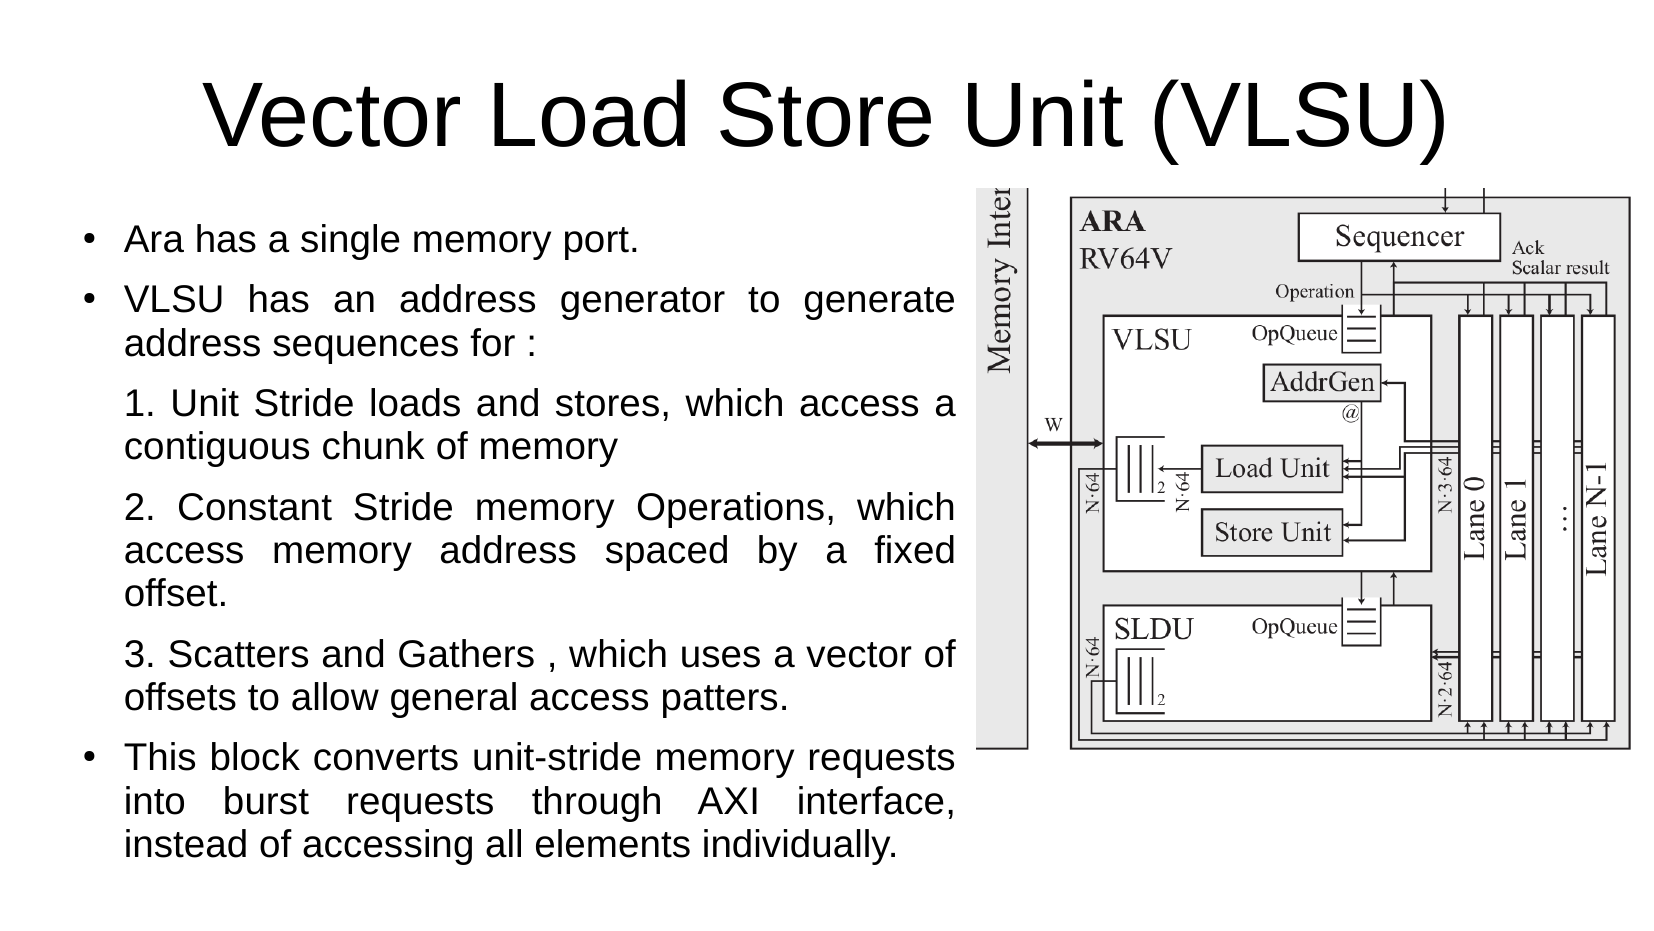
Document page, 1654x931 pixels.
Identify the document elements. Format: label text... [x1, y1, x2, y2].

list Ara has a single memory port. VLSU has an address generator to generate address sequences for : 1. Unit Stride loads and stores, which access a contiguous chunk of memory 2. Constant Stride memory Operations, which access memory address spaced by a fixed offset. 3. Scatters and Gathers , which uses a vector of offsets to allow general access patters. This block converts unit-stride memory requests into burst requests through AXI interface, instead of accessing all elements individually. [82, 217, 957, 910]
title Vector Load Store Unit (VLSU) [82, 37, 1571, 193]
picture [976, 188, 1654, 756]
